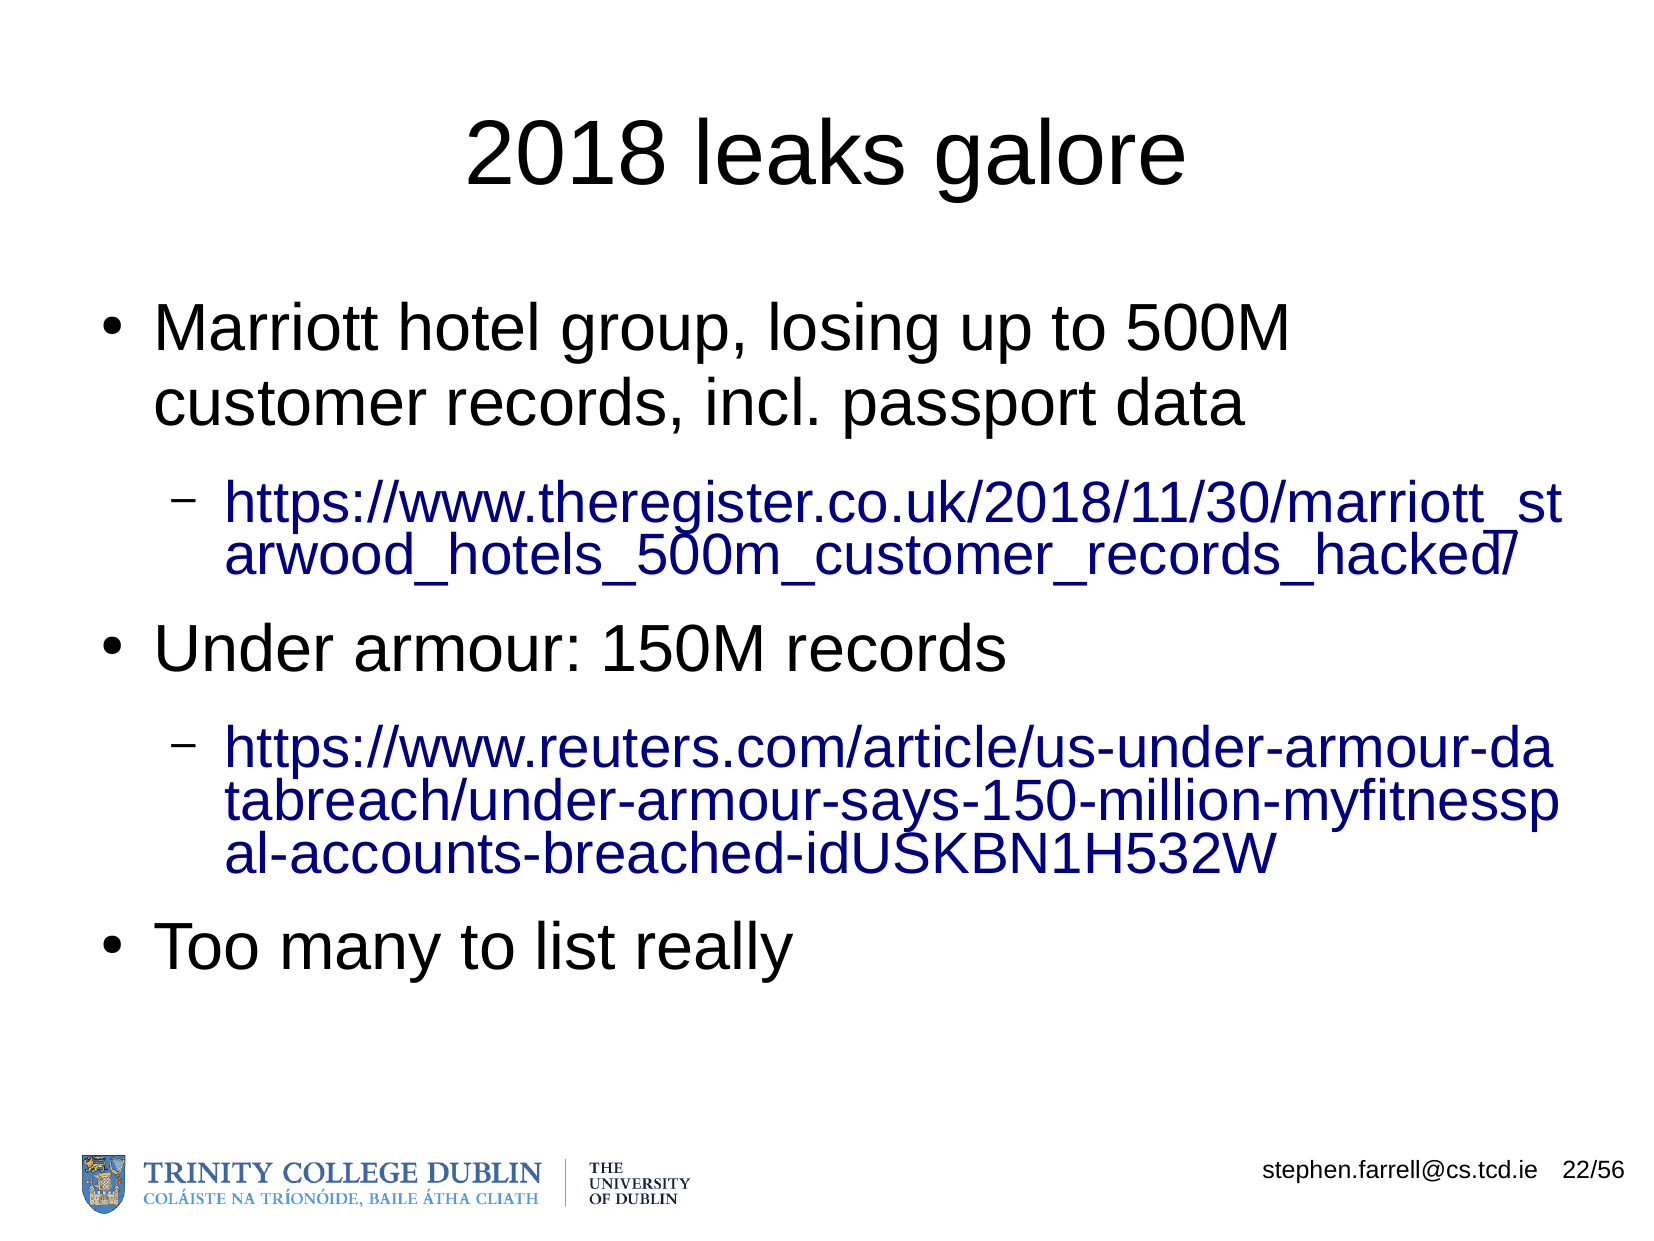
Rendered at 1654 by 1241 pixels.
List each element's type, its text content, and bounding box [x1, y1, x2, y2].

picture [82, 1155, 694, 1214]
title 2018 leaks galore [82, 49, 1571, 257]
list Marriott hotel group, losing up to 500M customer records, incl. passport data https://www.theregister.co.uk/2018/11/30/marriott_starwood_hotels_500m_customer_records_hacked/ Under armour: 150M records https://www.reuters.com/article/us-under-armour-databreach/under-armour-says-150-million-myfitnesspal-accounts-breached-idUSKBN1H532W Too many to list really [82, 290, 1571, 1010]
